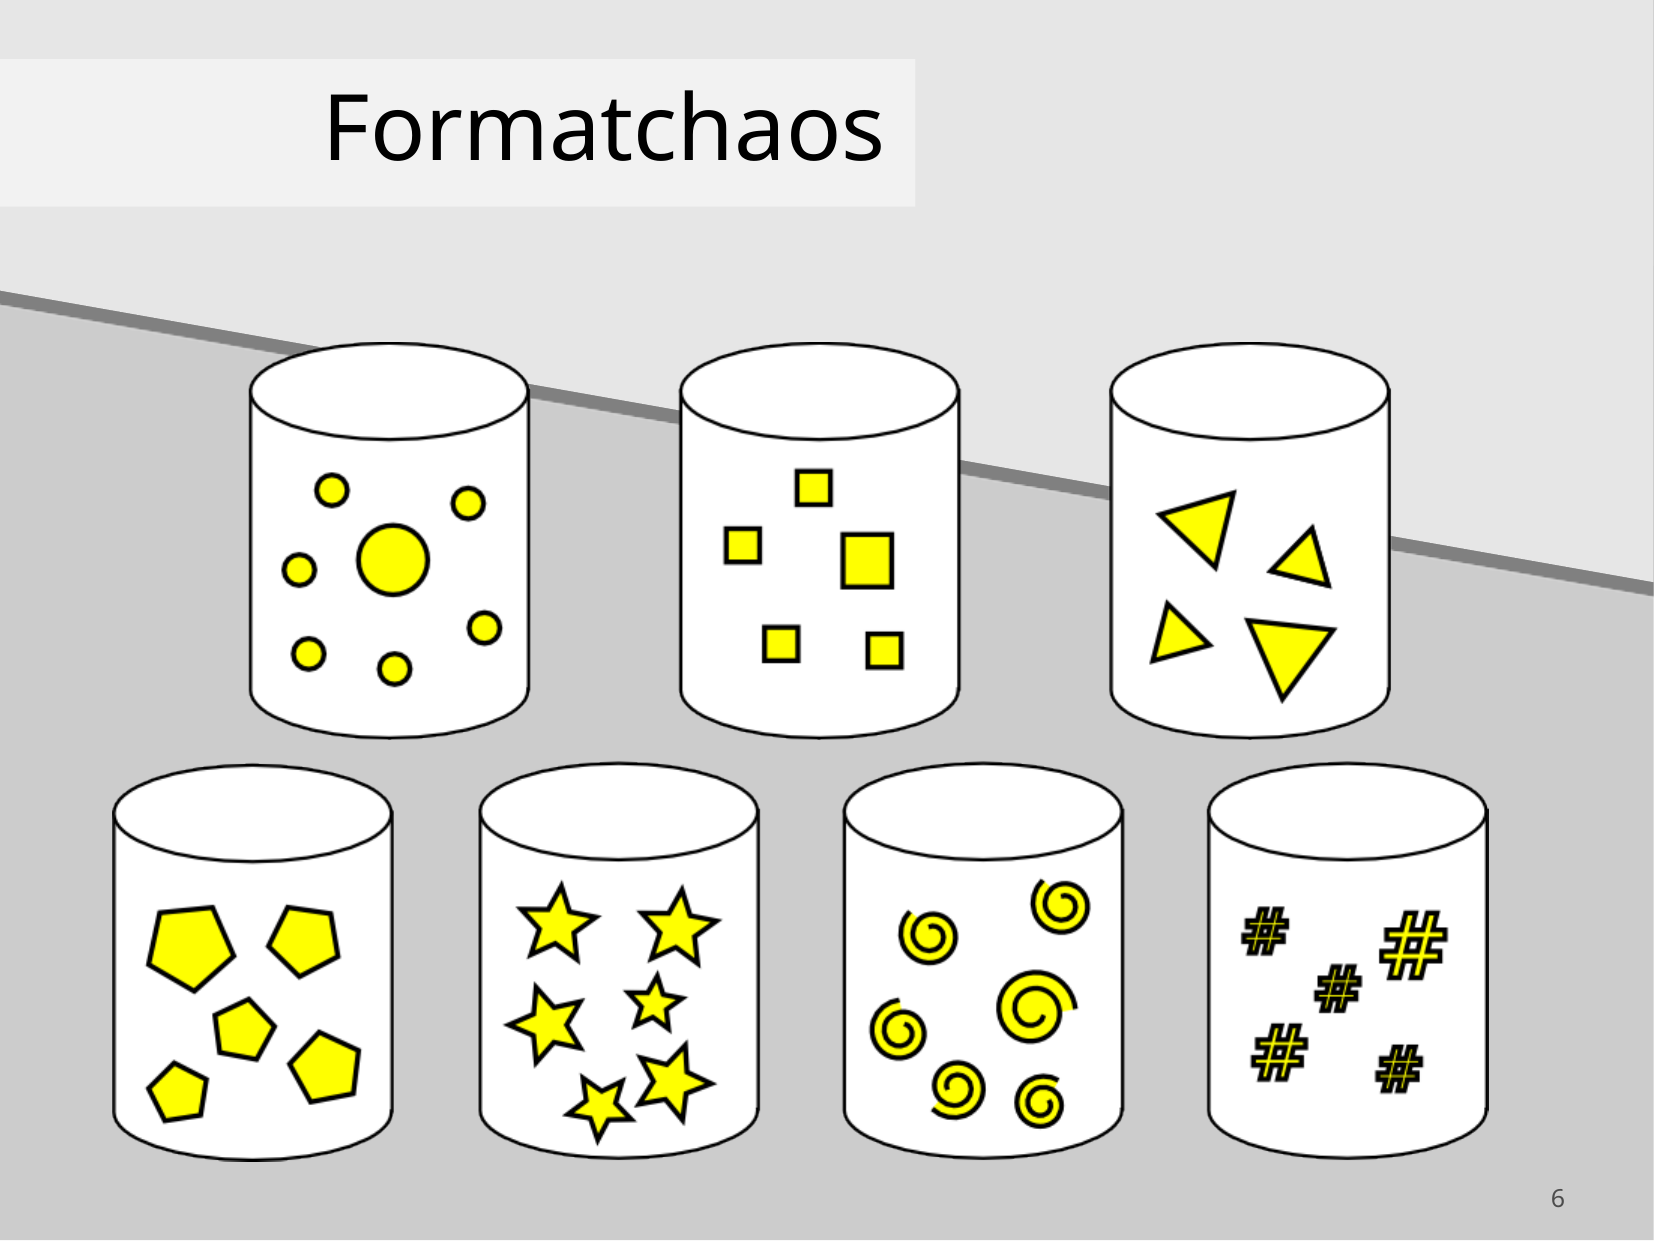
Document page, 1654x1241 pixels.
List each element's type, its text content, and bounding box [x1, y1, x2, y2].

text_box [0, 59, 916, 207]
picture [112, 342, 1489, 1162]
title Formatchaos [0, 61, 886, 189]
